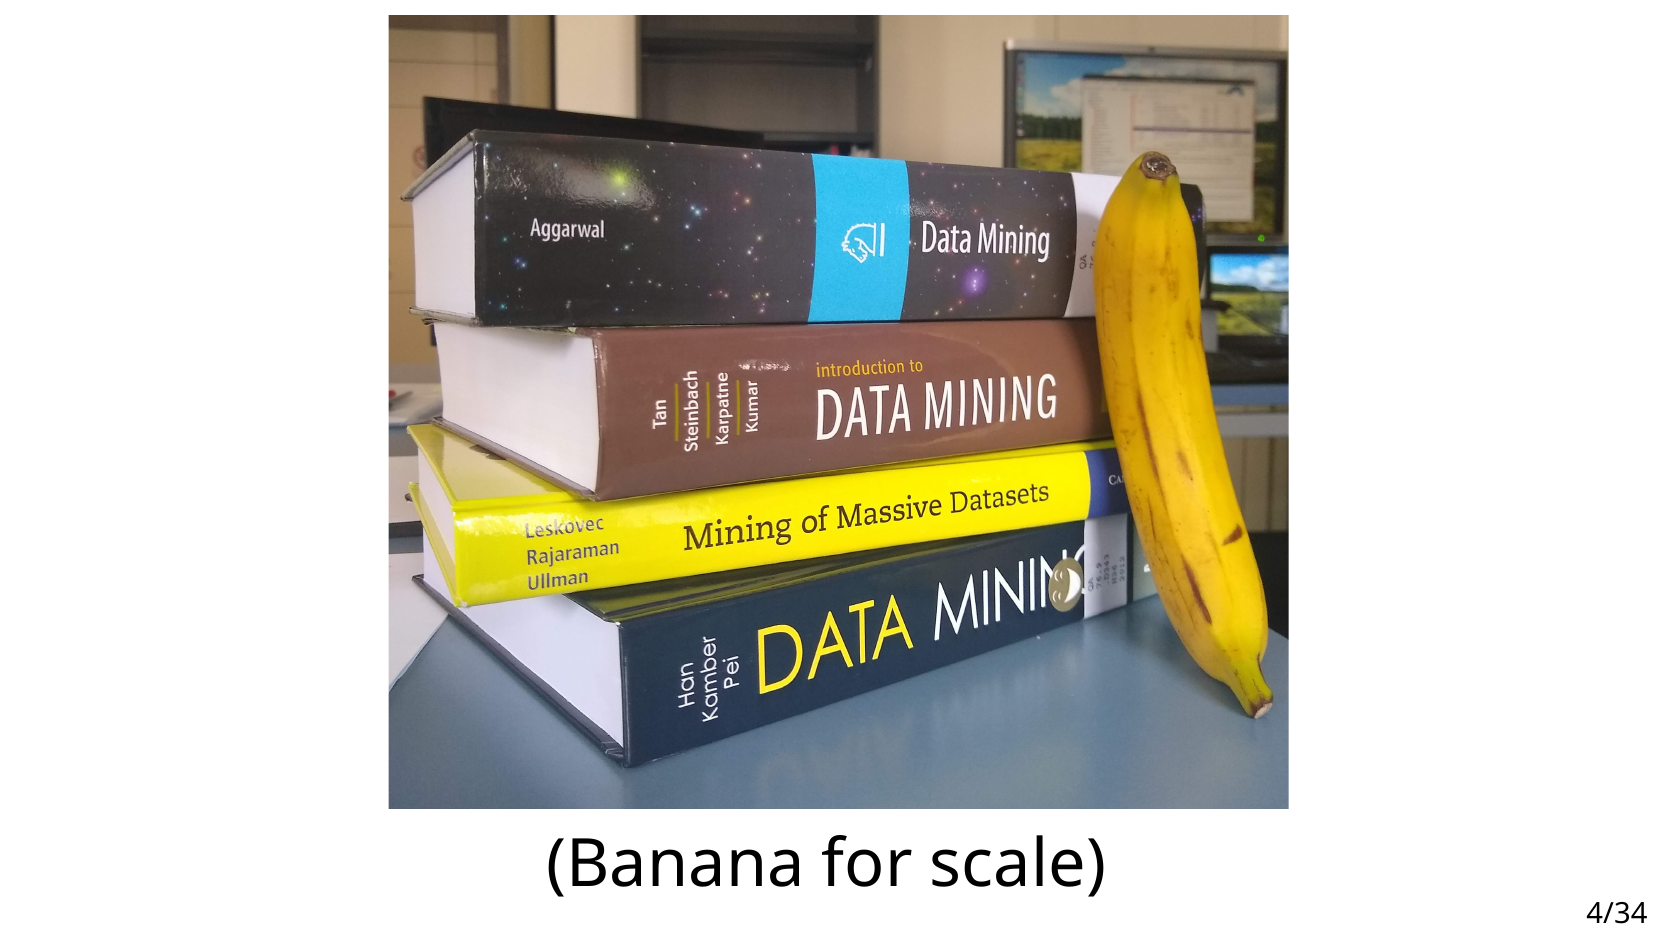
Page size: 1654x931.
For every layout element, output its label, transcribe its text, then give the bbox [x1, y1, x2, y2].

title (Banana for scale) [82, 792, 1571, 929]
picture [388, 15, 1289, 809]
